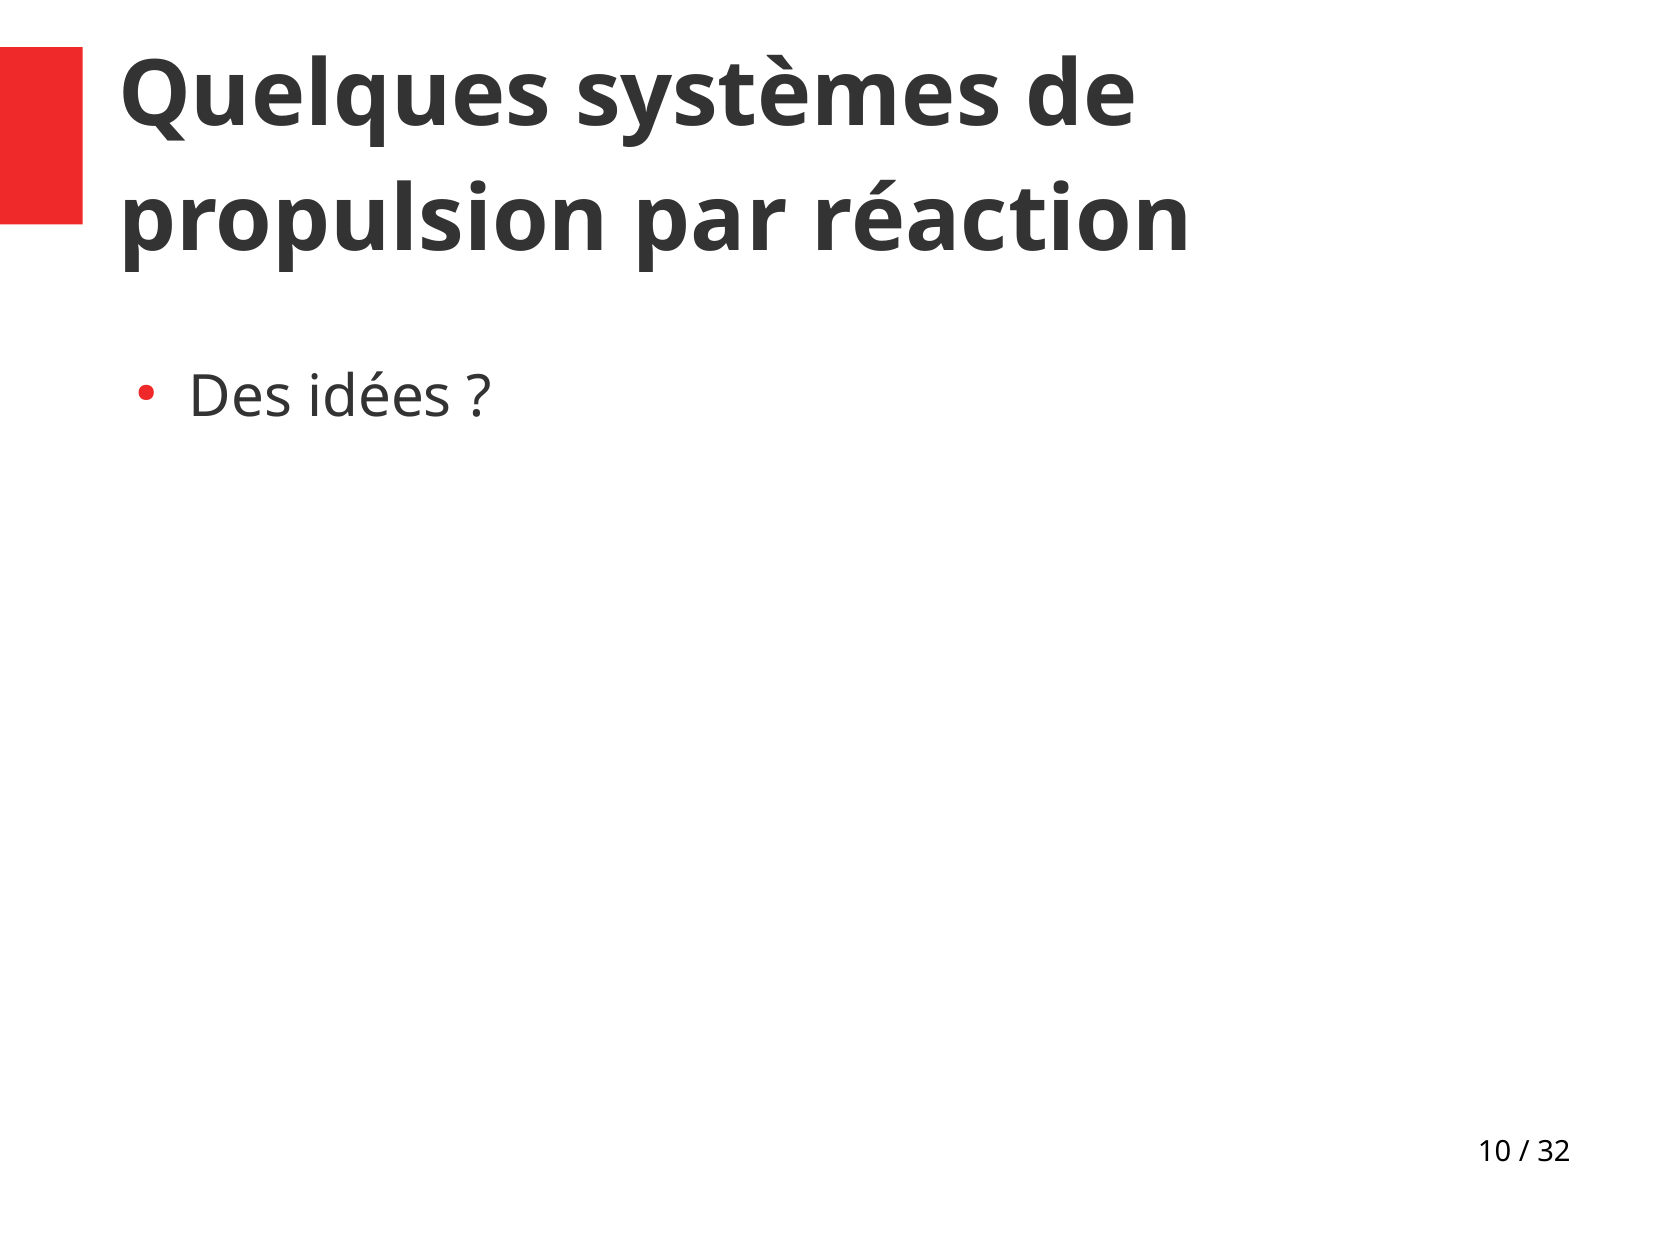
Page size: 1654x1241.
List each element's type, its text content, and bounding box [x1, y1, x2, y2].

title Quelques systèmes de propulsion par réaction [118, 27, 1571, 278]
list Des idées ? [118, 354, 1536, 1074]
